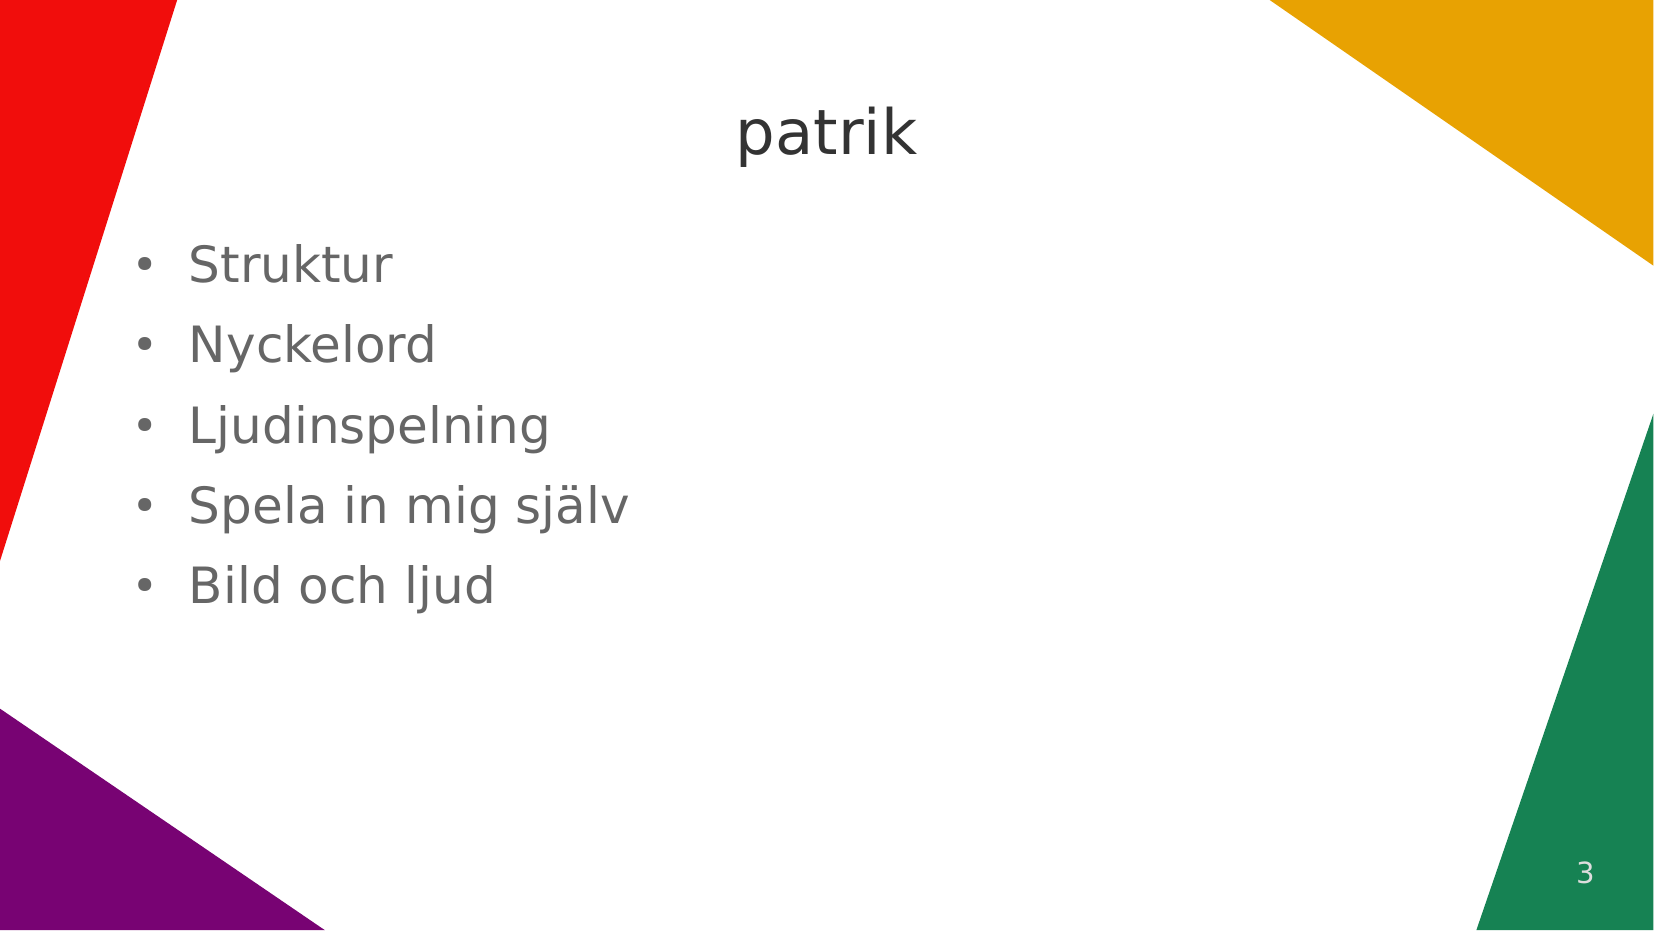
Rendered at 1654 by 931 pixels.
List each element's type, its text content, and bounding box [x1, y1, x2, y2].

title patrik [118, 59, 1536, 207]
list Struktur Nyckelord Ljudinspelning Spela in mig själv Bild och ljud [118, 236, 1536, 827]
